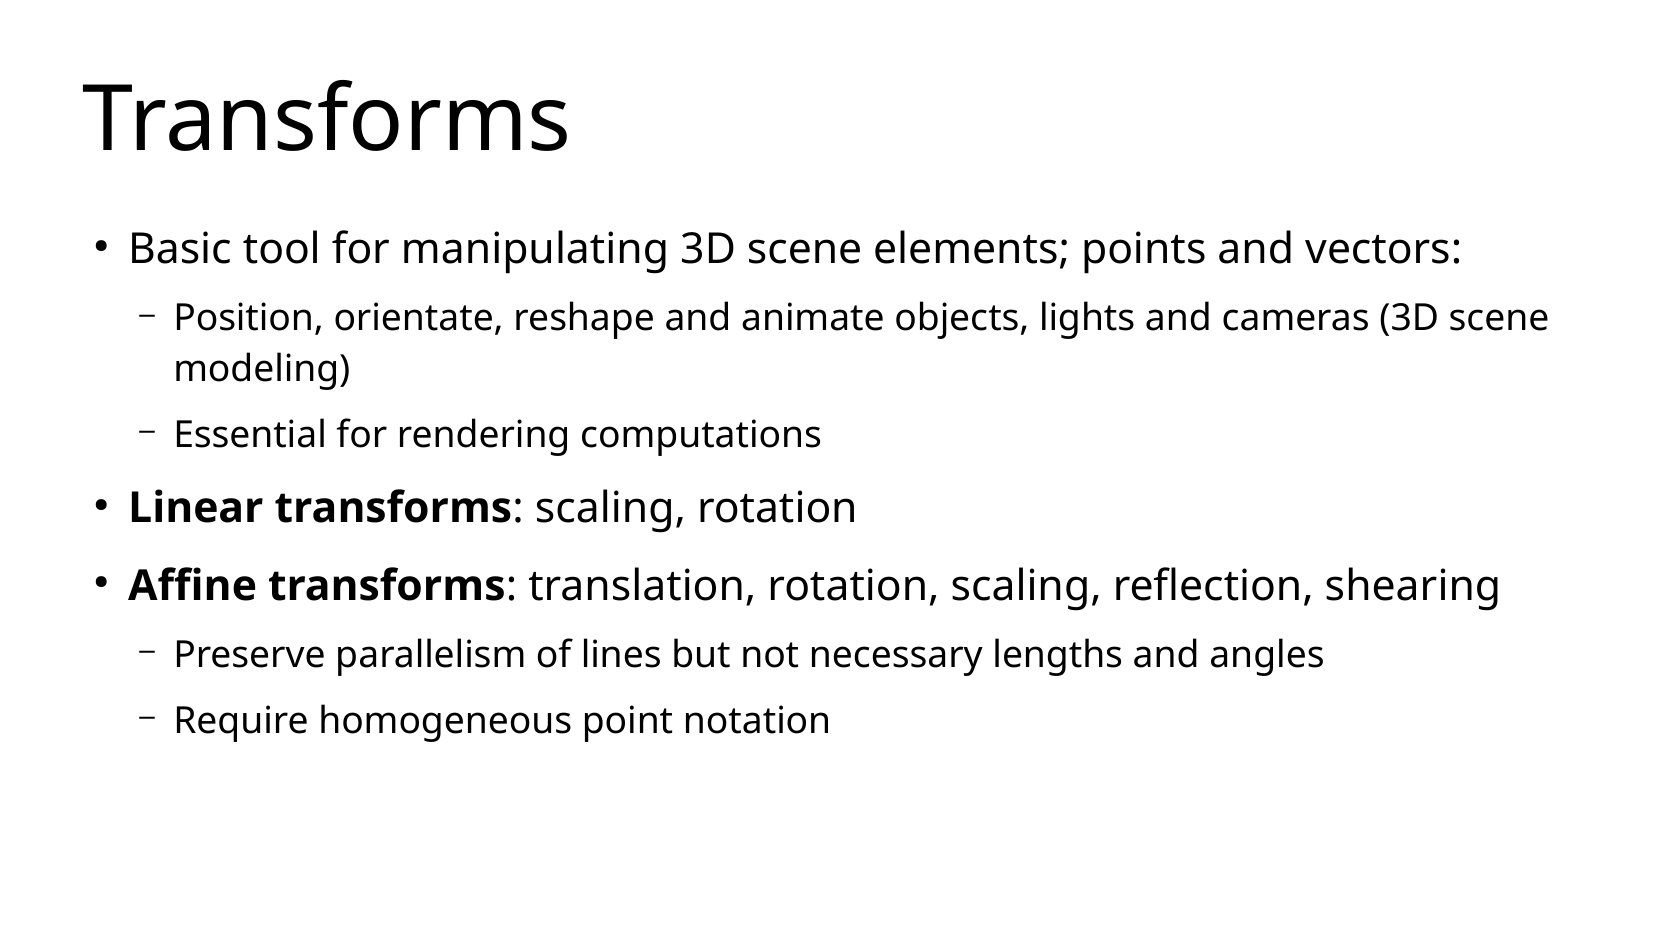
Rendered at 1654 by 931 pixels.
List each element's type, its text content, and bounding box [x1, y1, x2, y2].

list Basic tool for manipulating 3D scene elements; points and vectors: Position, orientate, reshape and animate objects, lights and cameras (3D scene modeling) Essential for rendering computations Linear transforms: scaling, rotation Affine transforms: translation, rotation, scaling, reflection, shearing Preserve parallelism of lines but not necessary lengths and angles Require homogeneous point notation [82, 217, 1571, 758]
title Transforms [82, 0, 1571, 217]
